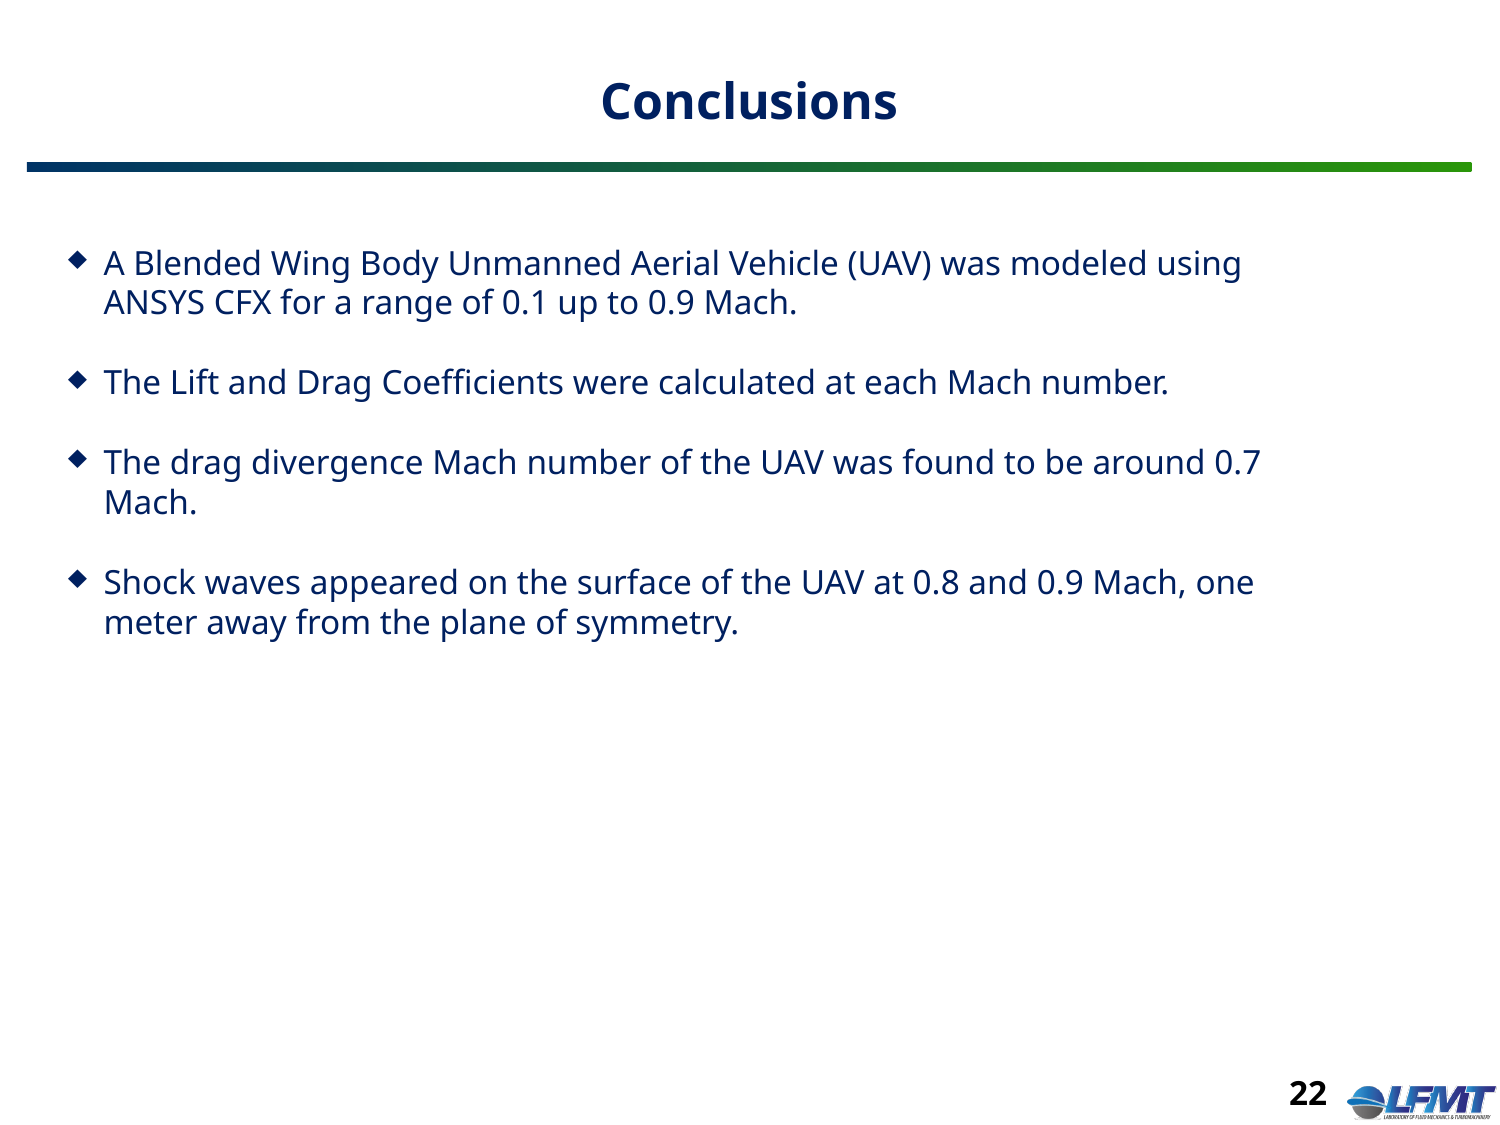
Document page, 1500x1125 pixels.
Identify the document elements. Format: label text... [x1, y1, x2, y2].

text_box [1383, 1071, 1500, 1125]
text_box A Blended Wing Body Unmanned Aerial Vehicle (UAV) was modeled using ANSYS CFX for a range of 0.1 up to 0.9 Mach. The Lift and Drag Coefficients were calculated at each Mach number. The drag divergence Mach number of the UAV was found to be around 0.7 Mach. Shock waves appeared on the surface of the UAV at 0.8 and 0.9 Mach, one meter away from the plane of symmetry. [53, 234, 1340, 739]
slide_number <αριθμός> [992, 1065, 1343, 1125]
picture [1347, 1080, 1497, 1125]
title Conclusions [26, 41, 1474, 157]
